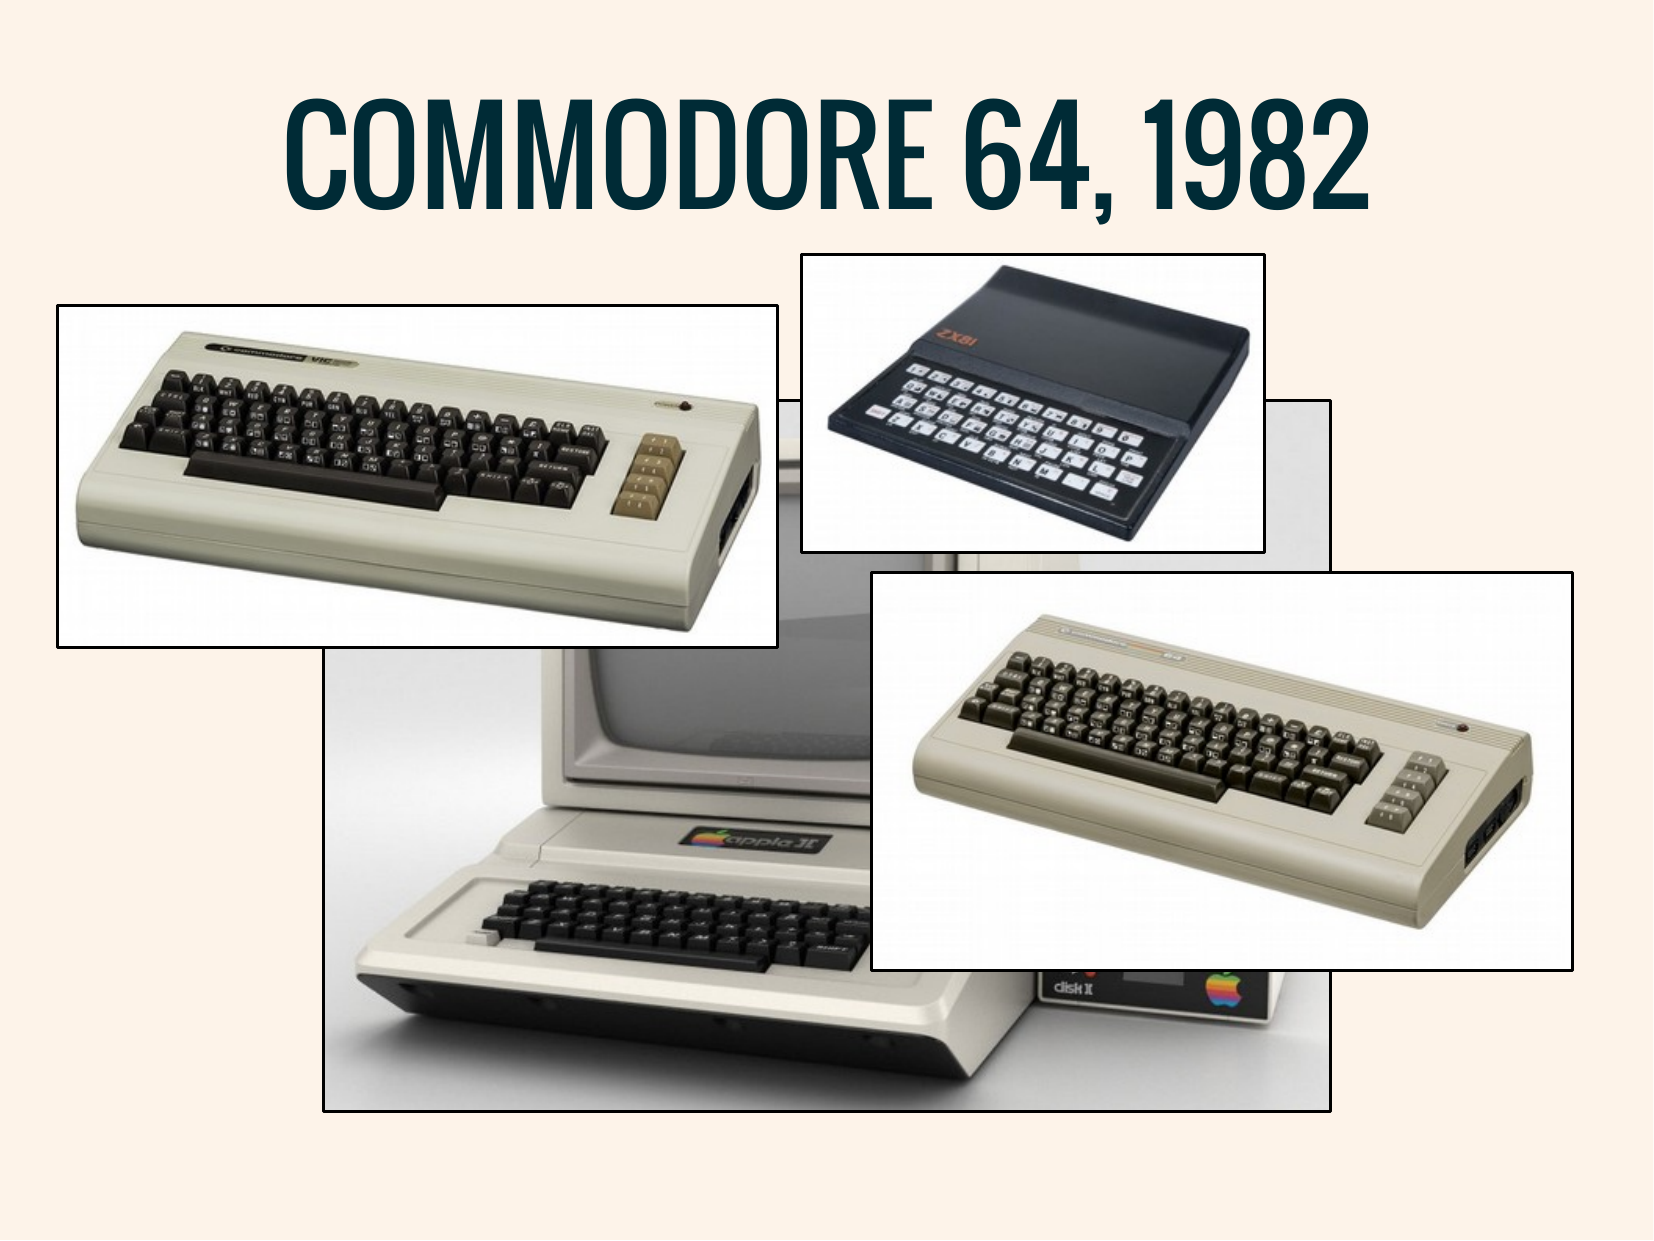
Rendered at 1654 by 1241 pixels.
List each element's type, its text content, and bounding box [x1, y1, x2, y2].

picture [872, 574, 1571, 969]
title Commodore 64, 1982 [82, 49, 1571, 257]
picture [803, 256, 1264, 551]
picture [59, 307, 776, 647]
picture [324, 401, 1329, 1111]
